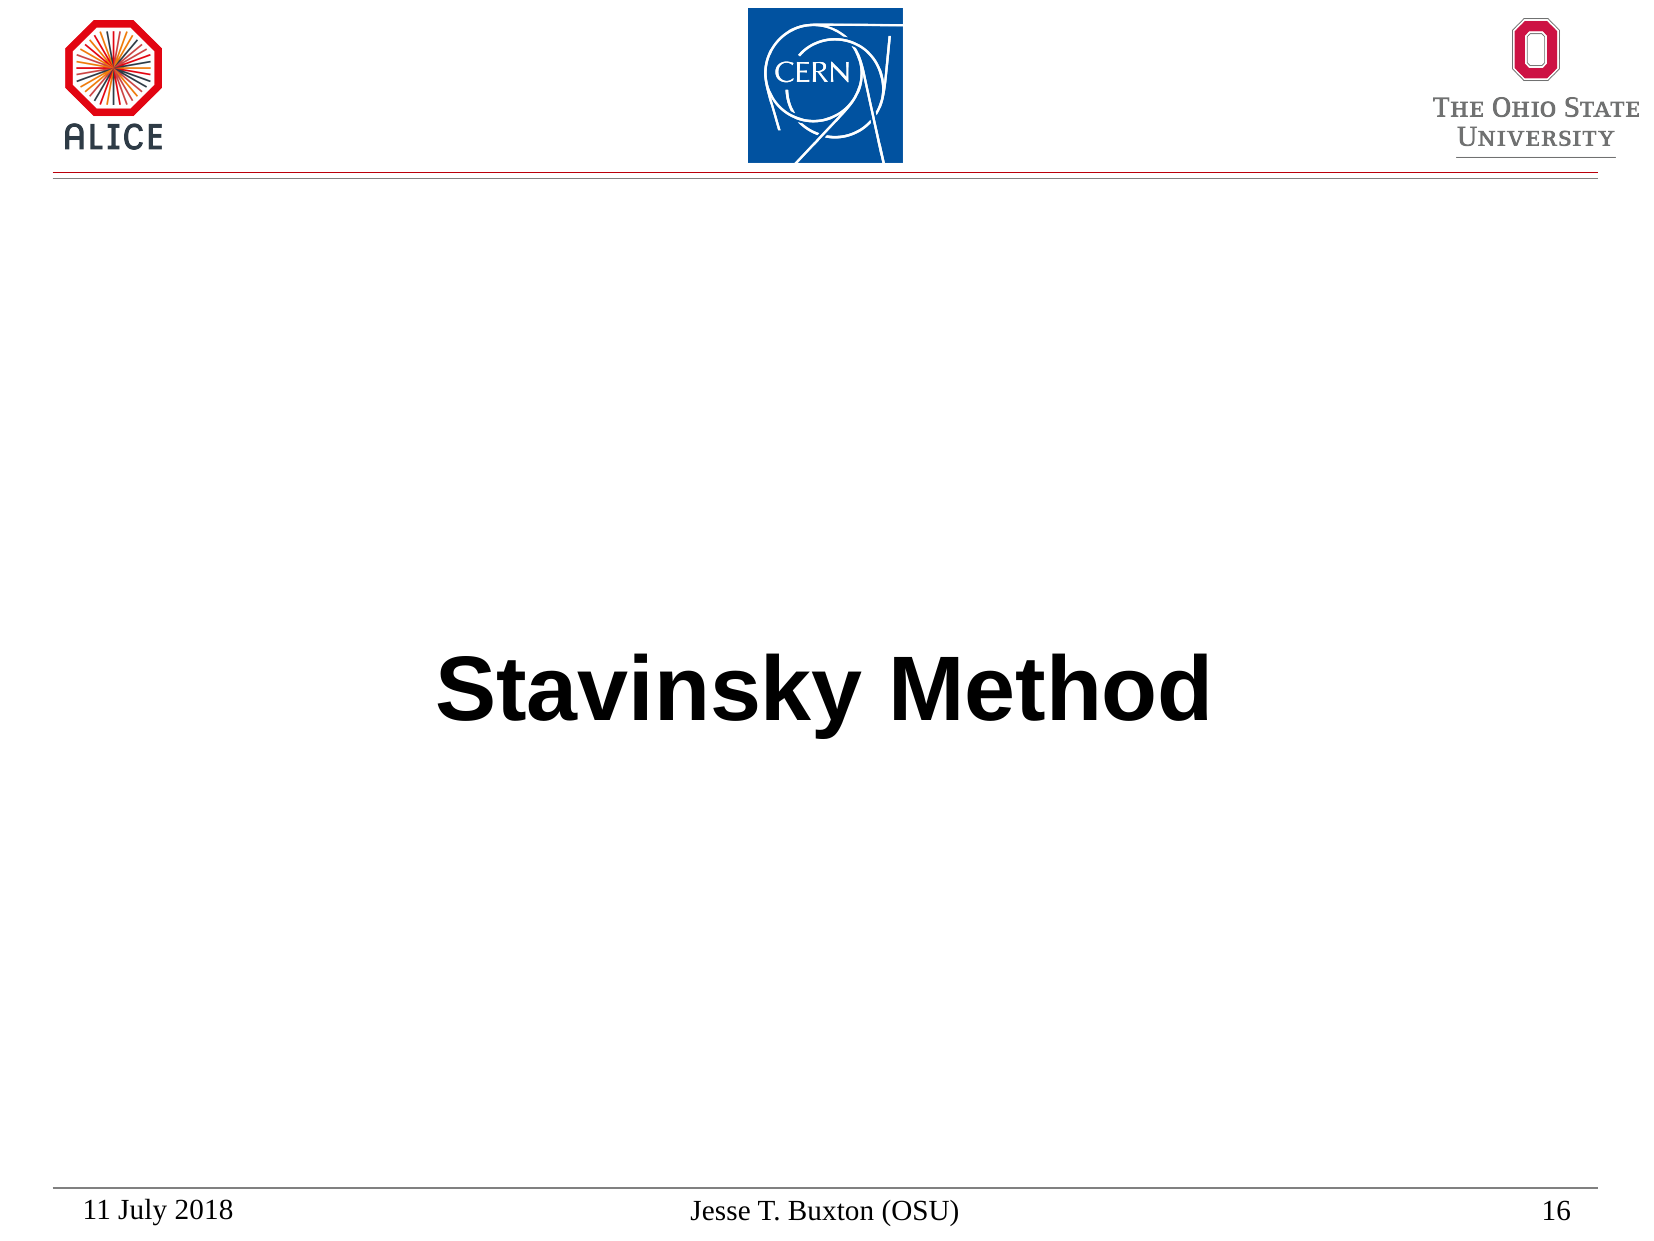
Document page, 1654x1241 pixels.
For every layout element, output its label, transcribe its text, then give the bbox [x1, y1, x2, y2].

title Stavinsky Method [137, 603, 1513, 775]
picture [1430, 5, 1642, 171]
picture [748, 8, 903, 163]
picture [65, 20, 162, 150]
